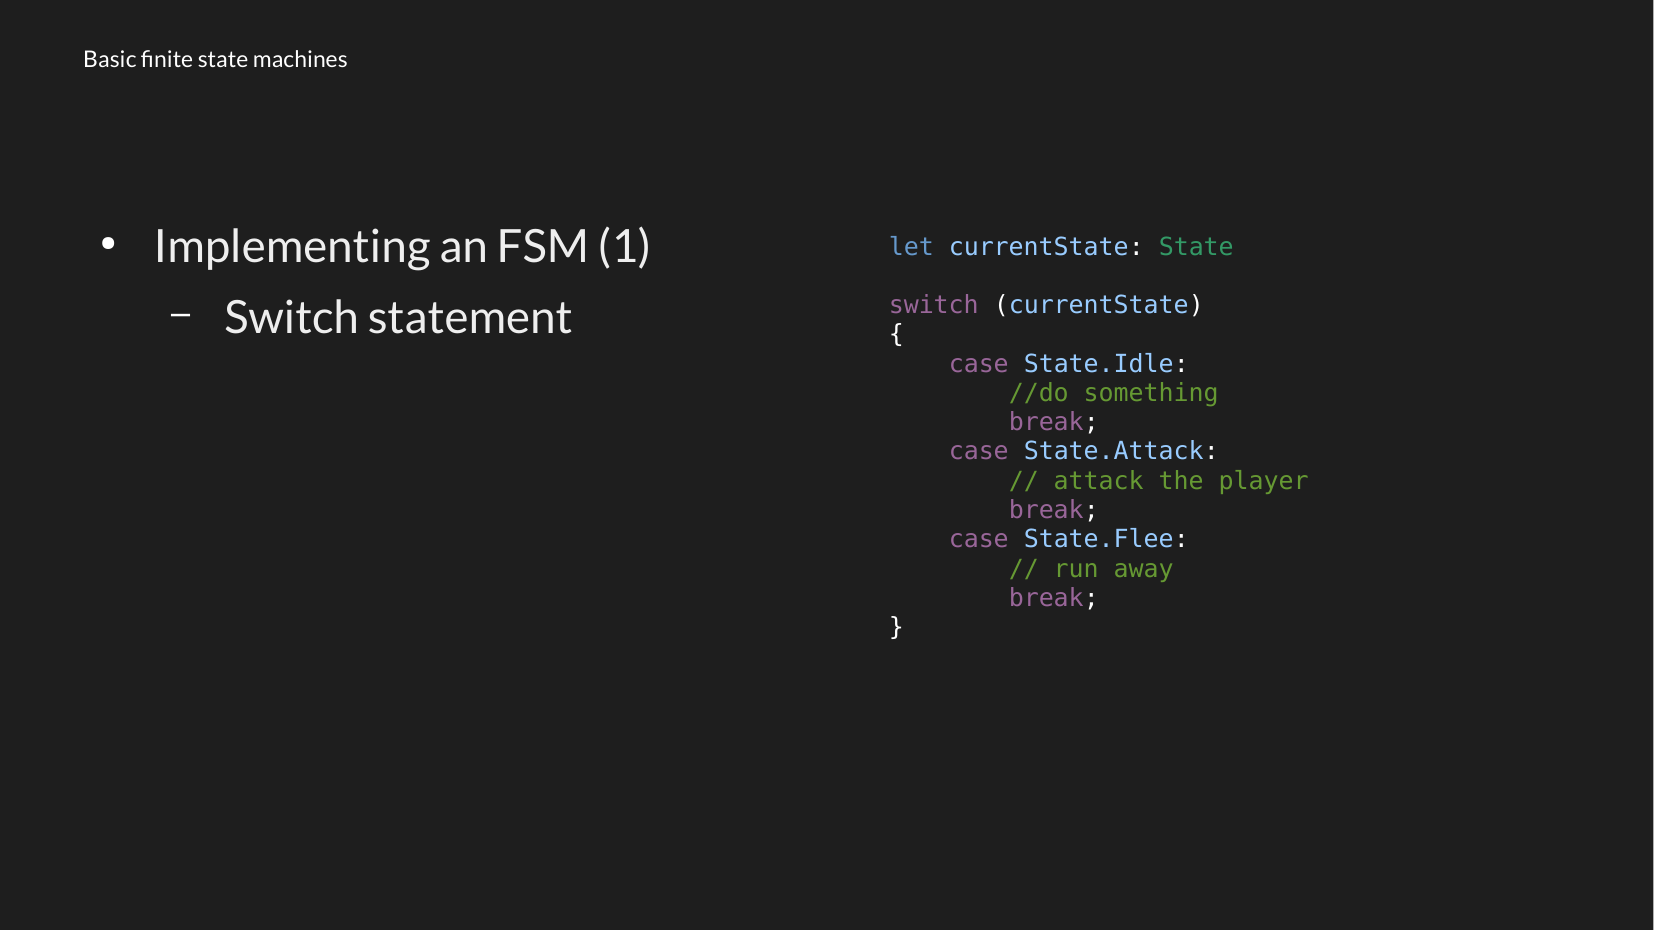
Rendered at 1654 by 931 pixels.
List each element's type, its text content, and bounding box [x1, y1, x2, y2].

text_box let currentState: State switch (currentState) { case State.Idle: //do something break; case State.Attack: // attack the player break; case State.Flee: // run away break; } [874, 224, 1441, 650]
list Implementing an FSM (1) Switch statement [82, 217, 809, 839]
title Basic finite state machines [83, 0, 1571, 119]
